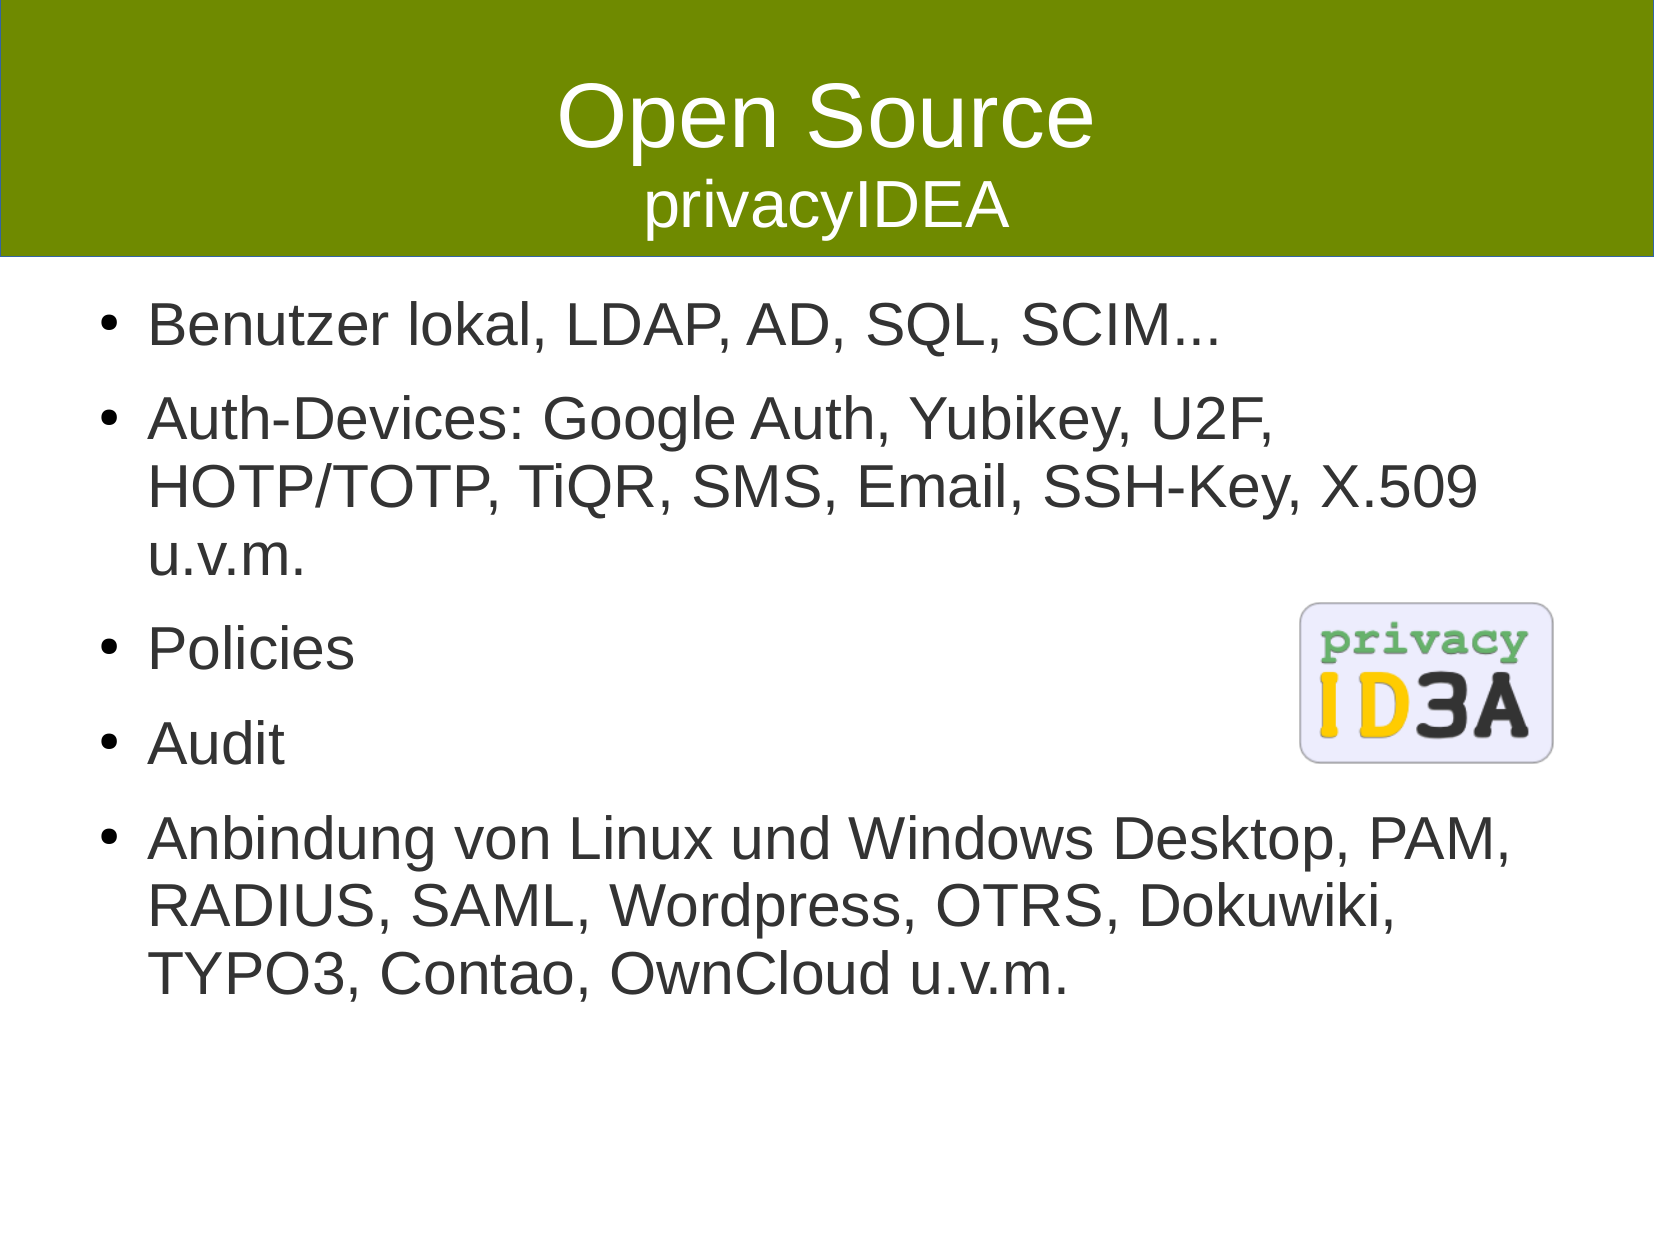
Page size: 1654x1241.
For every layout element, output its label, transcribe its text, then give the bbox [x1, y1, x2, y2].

title Open Source privacyIDEA [82, 49, 1571, 257]
list Benutzer lokal, LDAP, AD, SQL, SCIM... Auth-Devices: Google Auth, Yubikey, U2F, HOTP/TOTP, TiQR, SMS, Email, SSH-Key, X.509 u.v.m. Policies Audit Anbindung von Linux und Windows Desktop, PAM, RADIUS, SAML, Wordpress, OTRS, Dokuwiki, TYPO3, Contao, OwnCloud u.v.m. [82, 290, 1571, 1010]
picture [1299, 602, 1554, 764]
